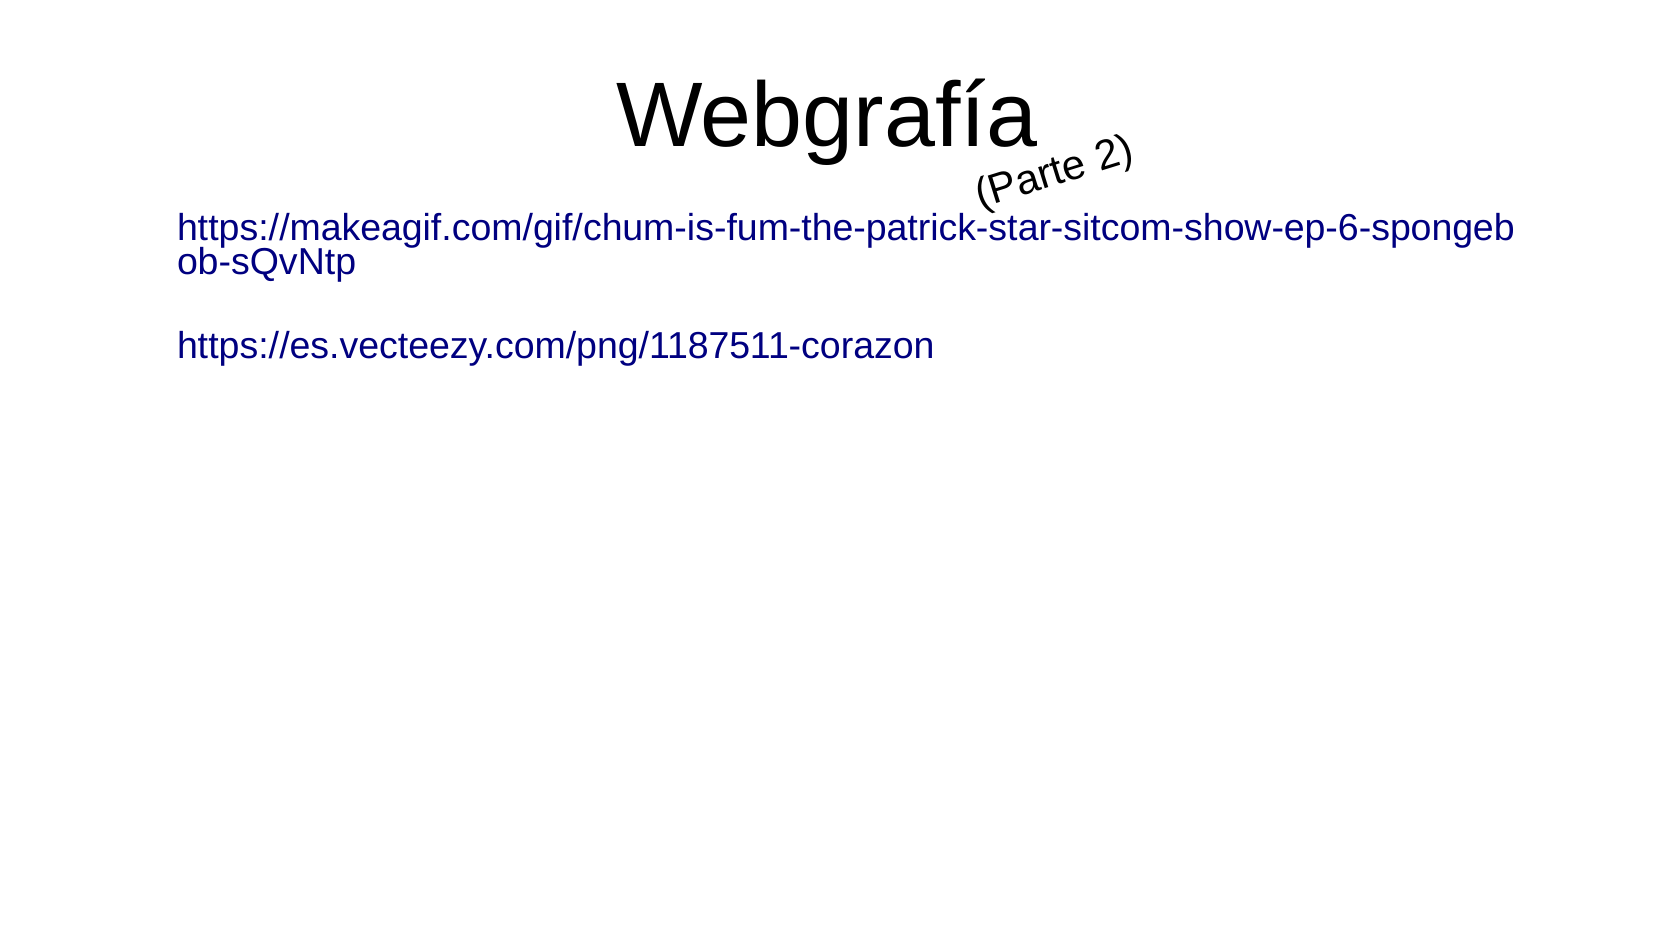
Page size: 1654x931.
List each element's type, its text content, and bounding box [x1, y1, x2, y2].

title (Parte 2) [926, 105, 1182, 237]
text_box https://makeagif.com/gif/chum-is-fum-the-patrick-star-sitcom-show-ep-6-spongebob-sQvNtp https://es.vecteezy.com/png/1187511-corazon [177, 206, 1536, 916]
title Webgrafía [82, 37, 1571, 193]
